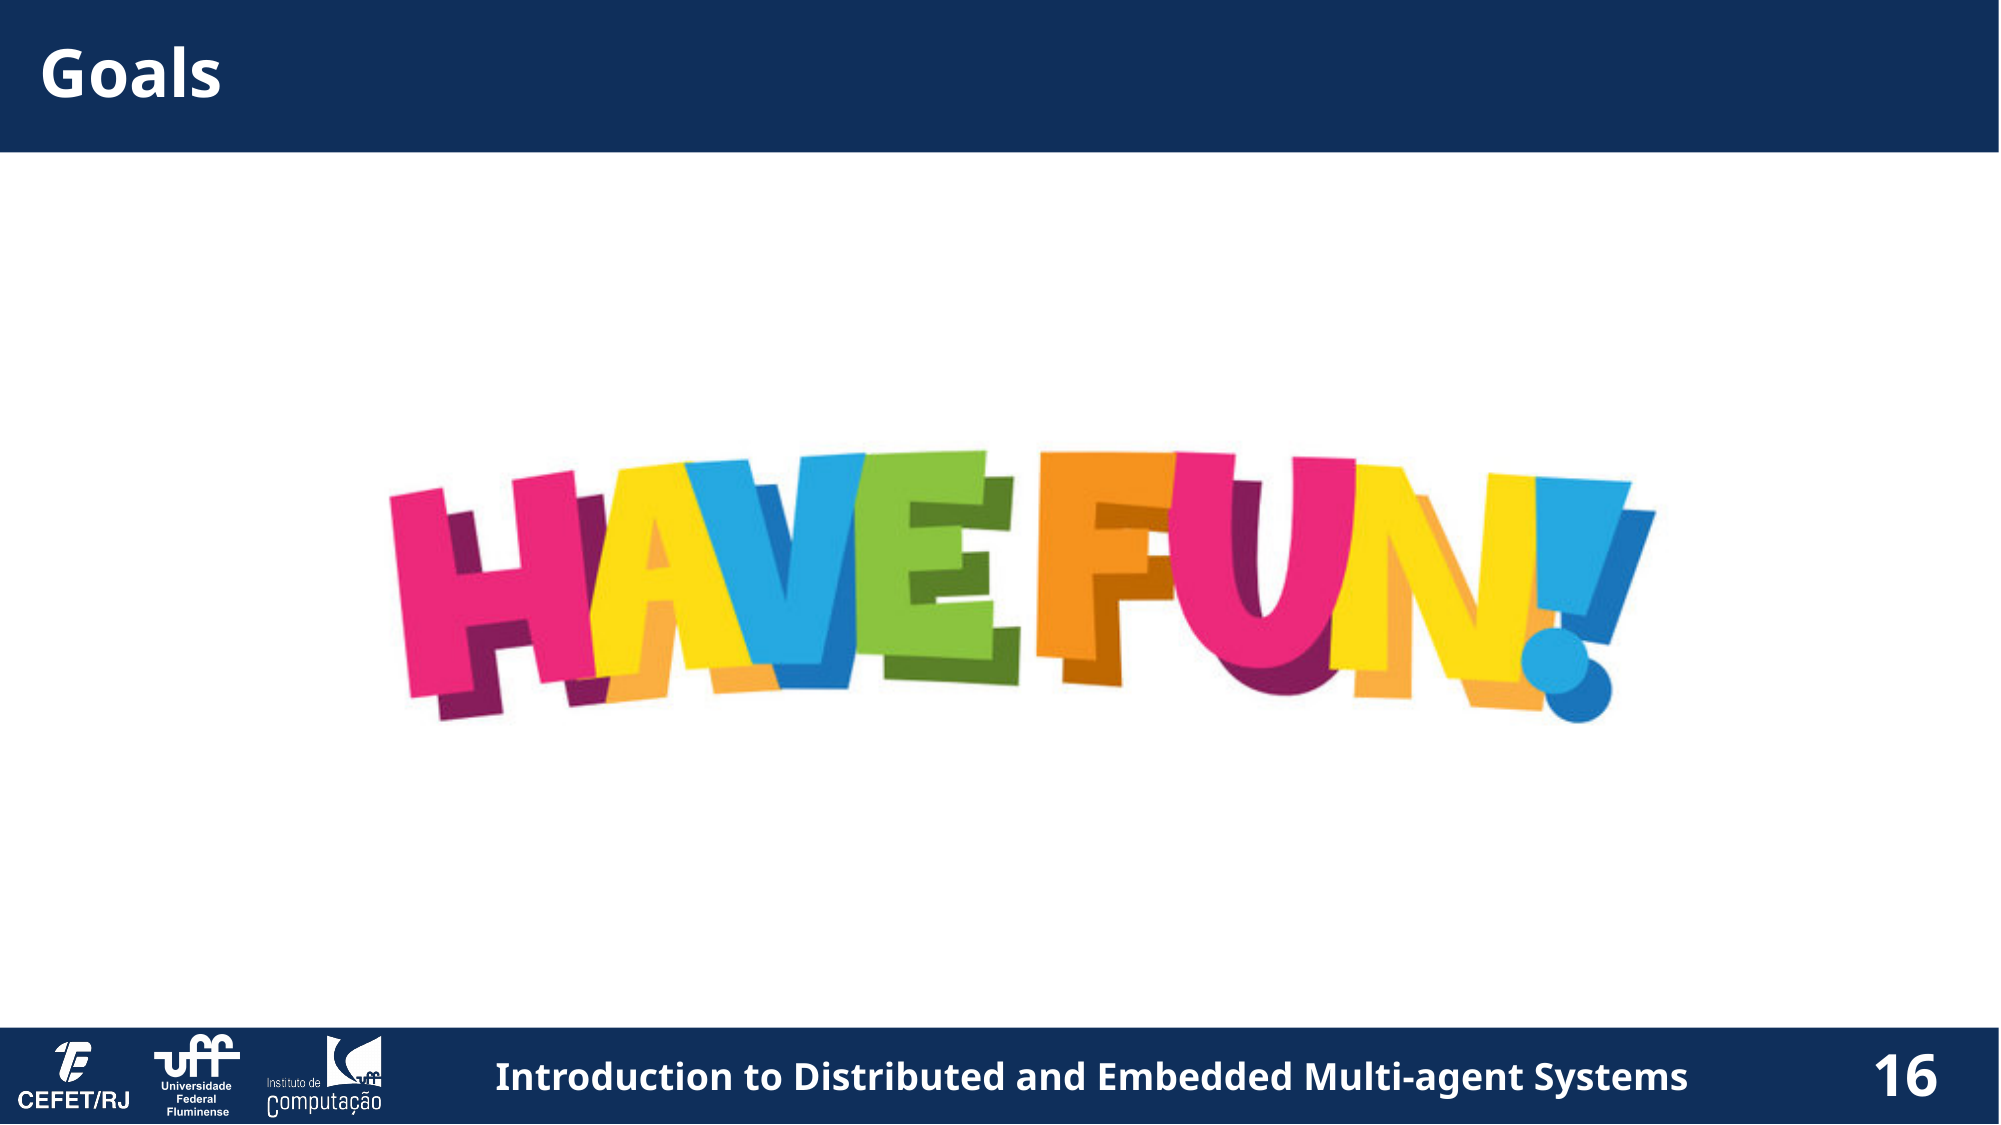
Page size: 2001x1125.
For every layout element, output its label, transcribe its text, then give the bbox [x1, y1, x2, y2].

text_box Goals [25, 23, 1999, 119]
picture [18, 1021, 129, 1125]
picture [153, 1033, 241, 1121]
picture [265, 1033, 383, 1118]
picture [295, 236, 1716, 947]
